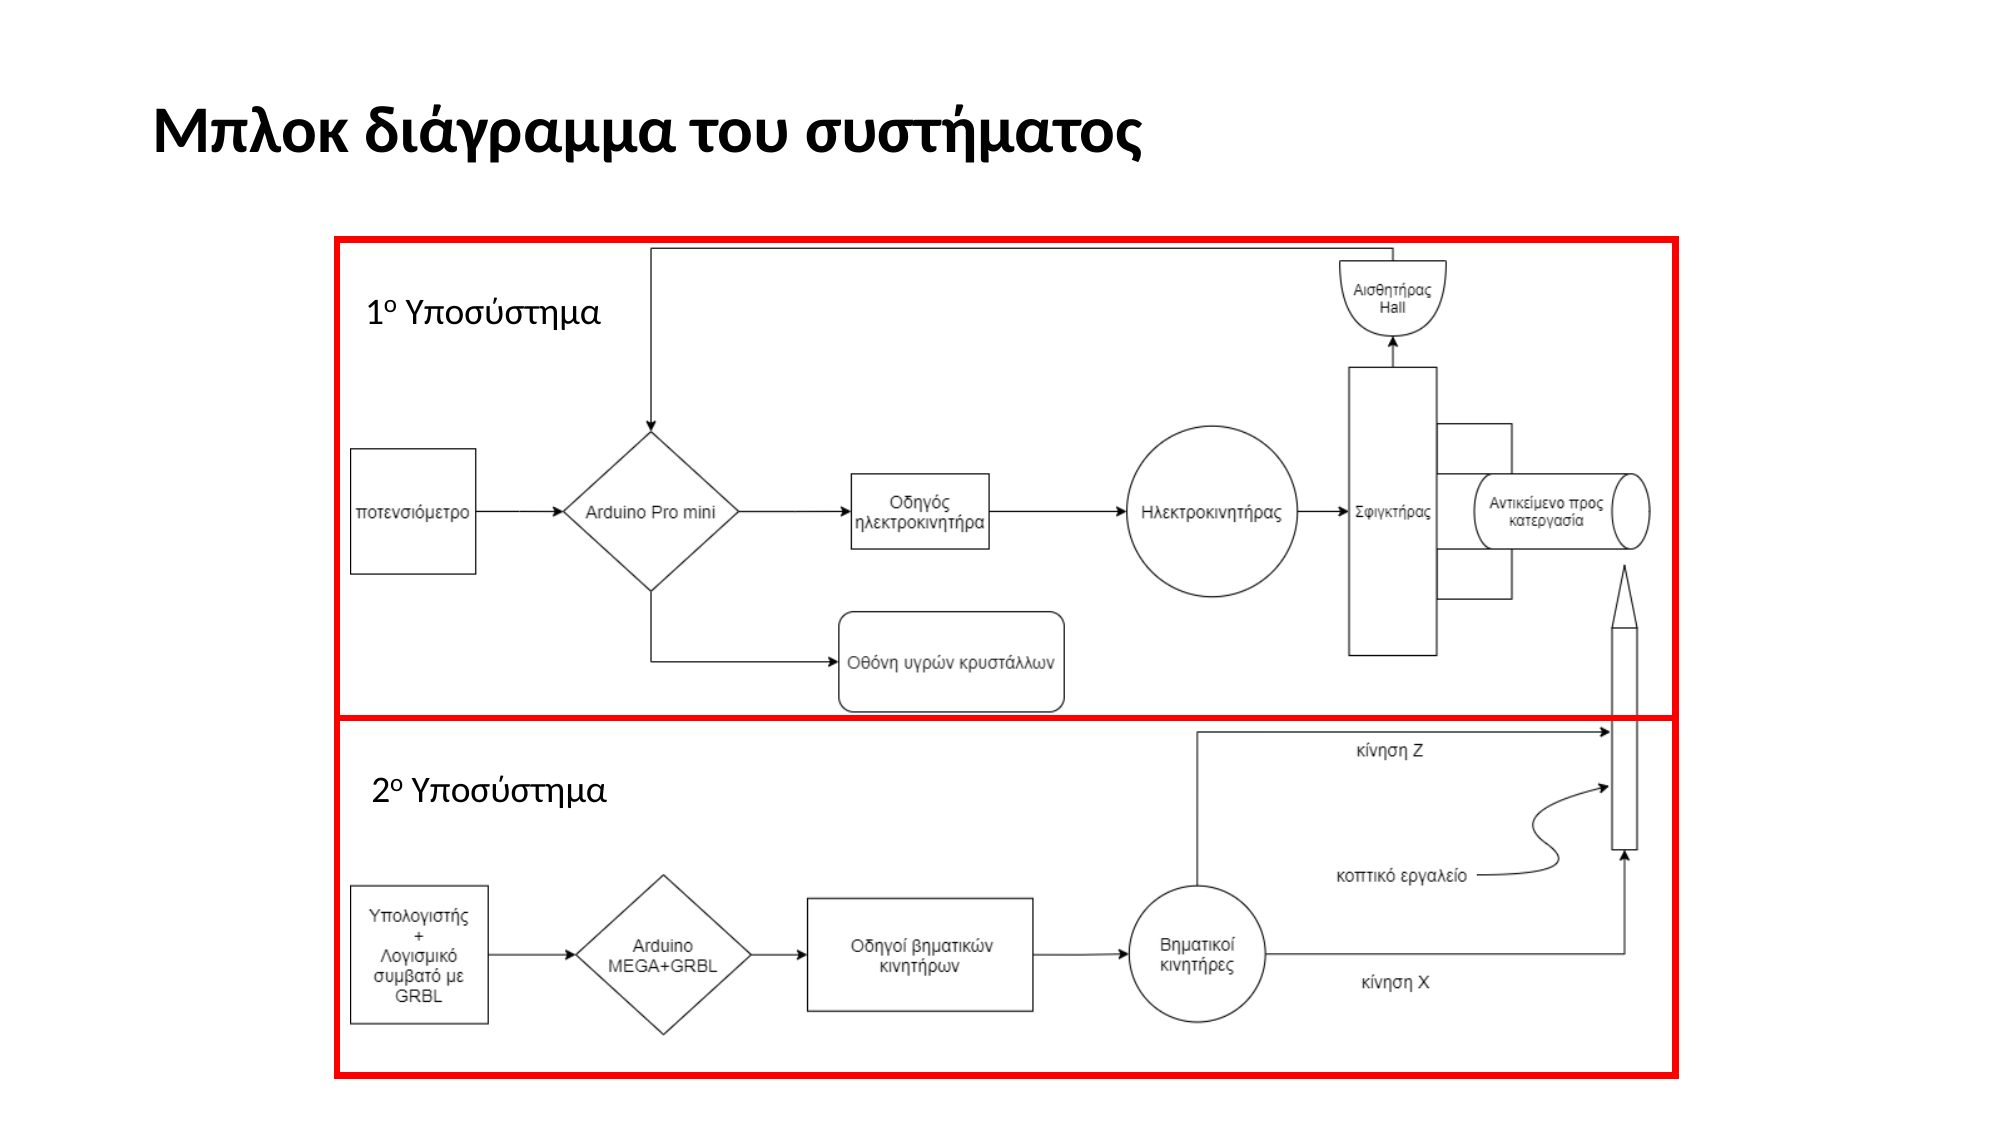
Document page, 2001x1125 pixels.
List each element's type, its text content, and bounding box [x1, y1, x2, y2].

title Μπλοκ διάγραμμα του συστήματος [137, 22, 1863, 240]
text_box 1ο Υποσύστημα [350, 279, 620, 340]
text_box 2ο Υποσύστημα [356, 757, 626, 818]
picture [350, 243, 1651, 715]
picture [350, 721, 1651, 1036]
